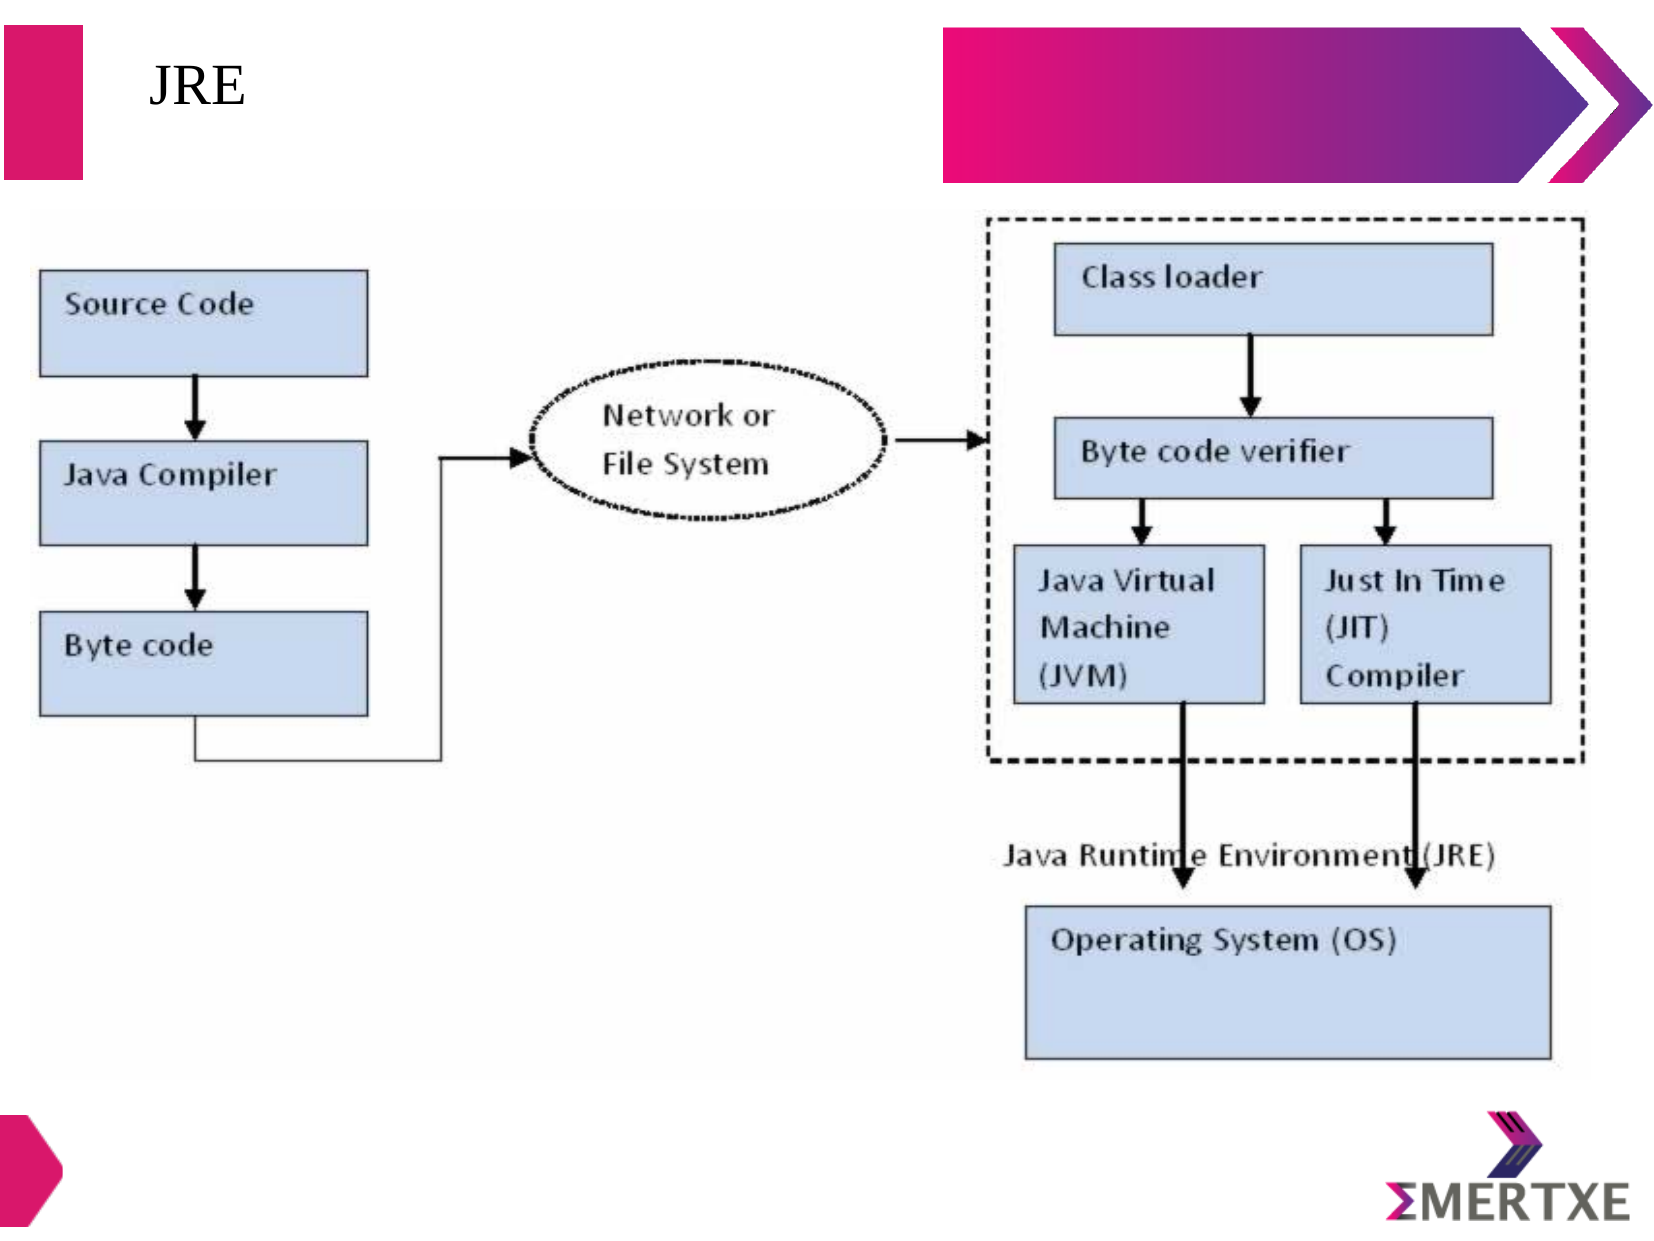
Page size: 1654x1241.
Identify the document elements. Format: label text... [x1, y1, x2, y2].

text_box JRE [135, 45, 781, 125]
picture [1385, 1107, 1631, 1221]
picture [30, 209, 1591, 1081]
picture [943, 27, 1653, 183]
